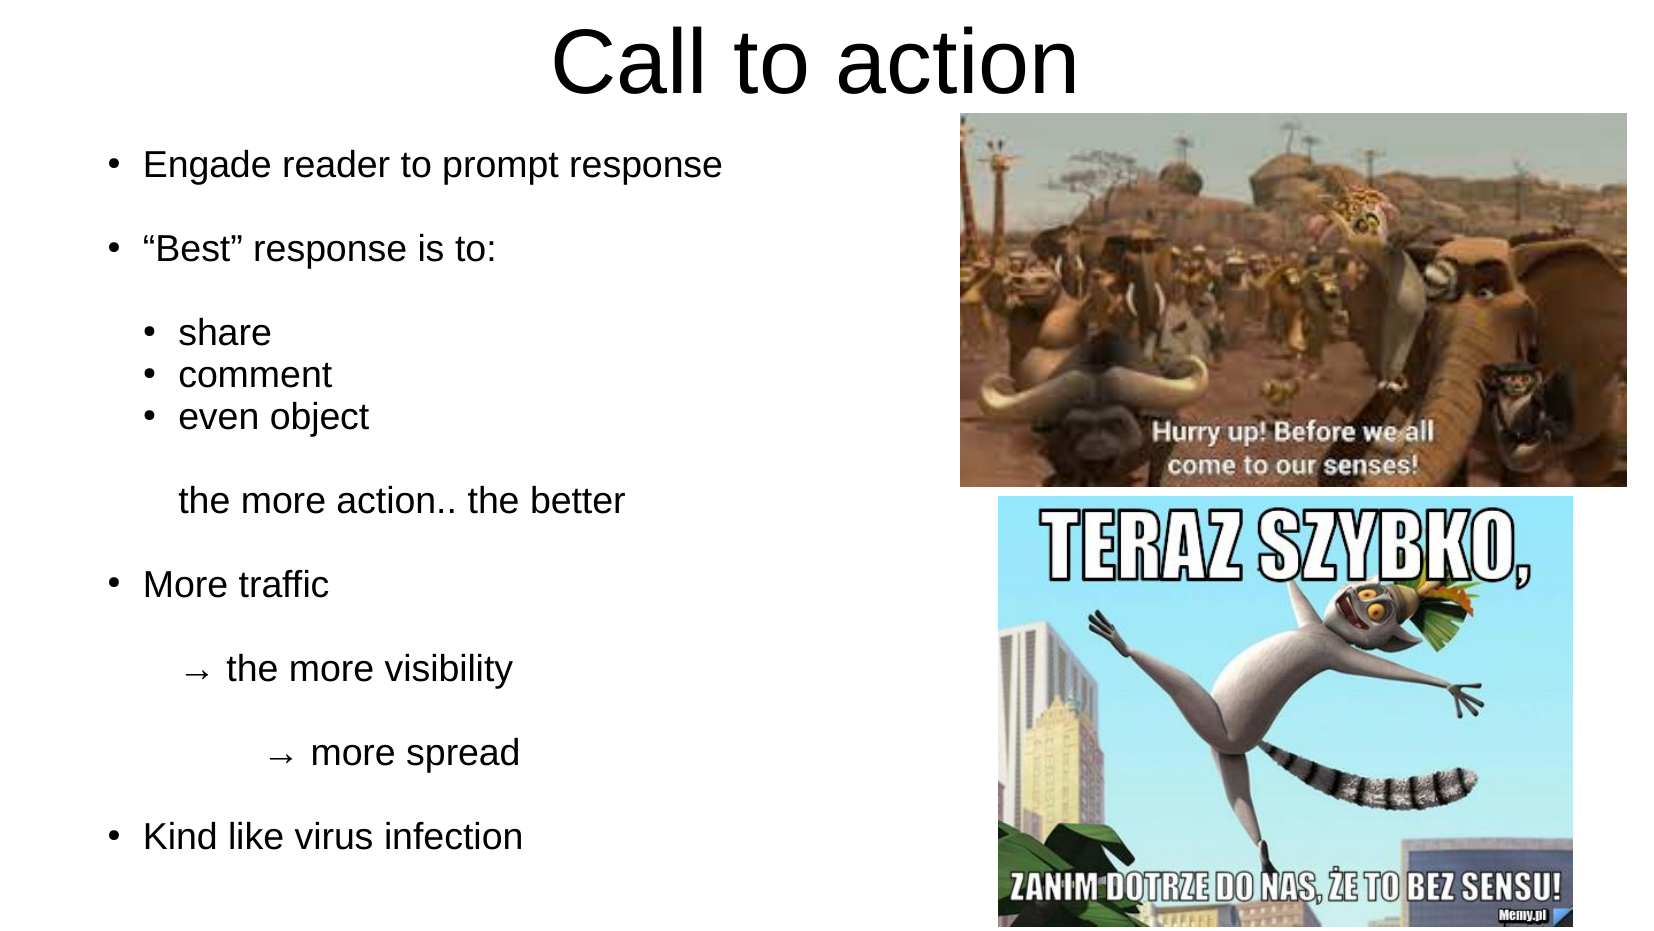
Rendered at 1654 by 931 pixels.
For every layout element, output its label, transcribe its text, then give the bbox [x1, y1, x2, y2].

picture [960, 113, 1627, 487]
text_box Engade reader to prompt response “Best” response is to: share comment even object the more action.. the better More traffic → the more visibility → more spread Kind like virus infection [92, 136, 970, 865]
picture [998, 496, 1573, 927]
title Call to action [71, 0, 1560, 140]
